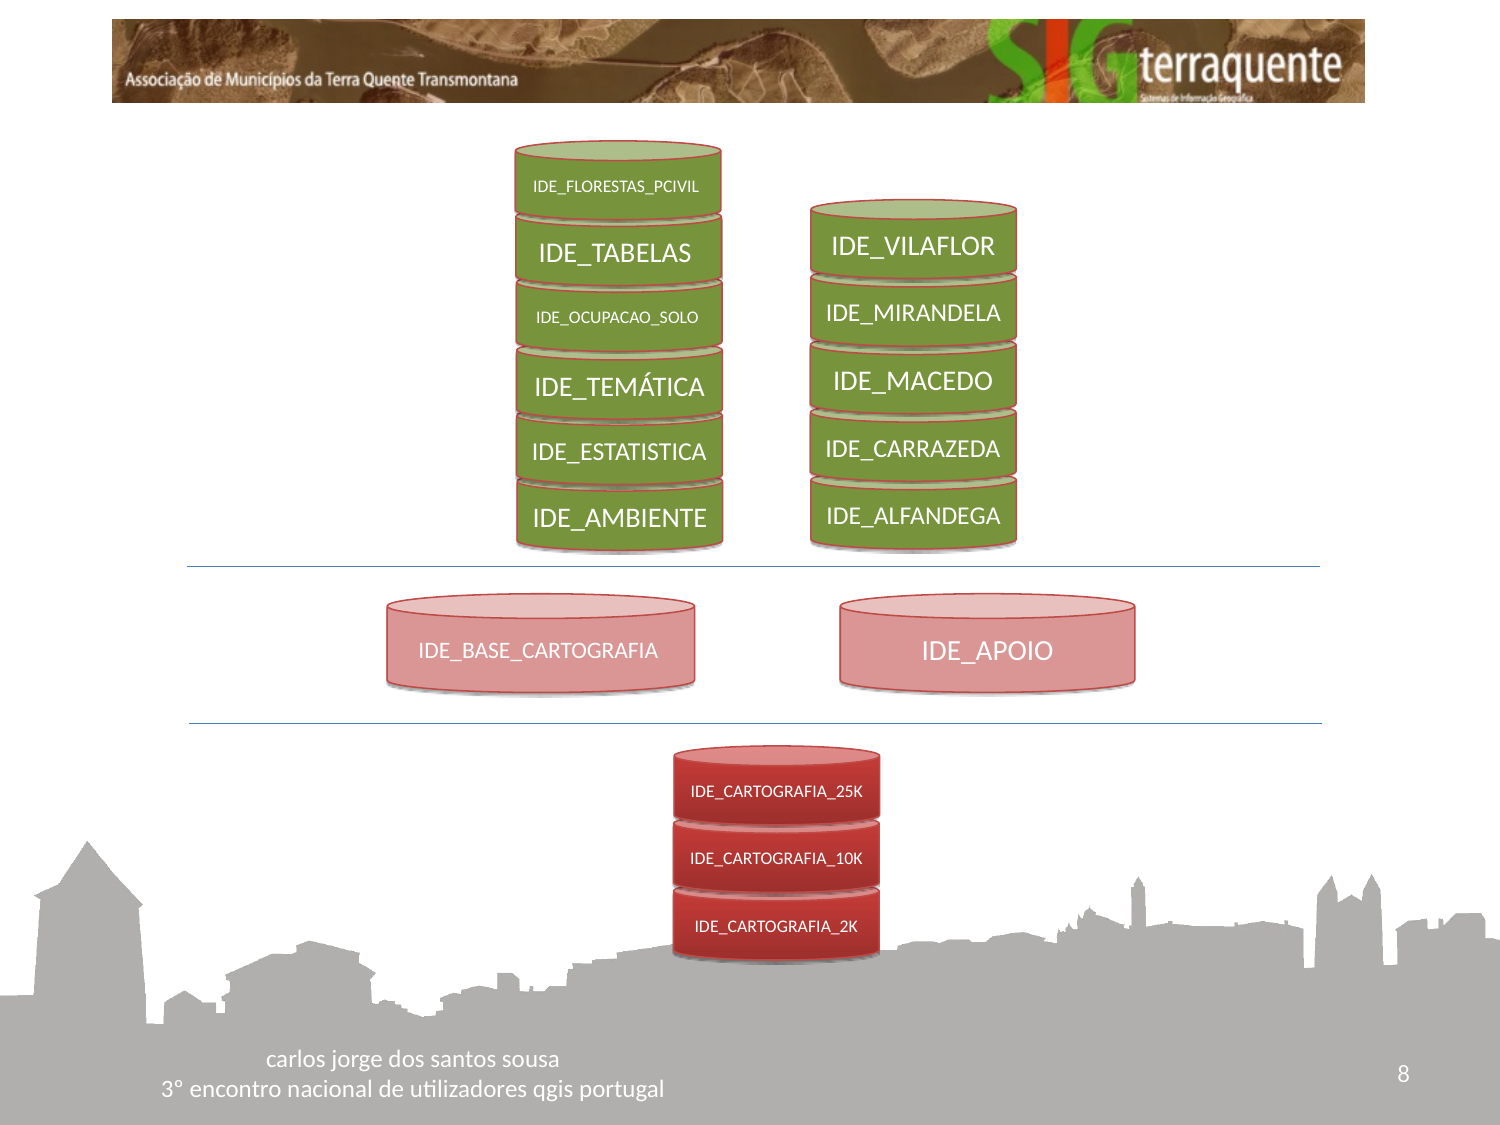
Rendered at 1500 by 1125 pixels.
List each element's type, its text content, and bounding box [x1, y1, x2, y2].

text_box IDE_MACEDO [810, 346, 1016, 414]
text_box <número> [1074, 1042, 1425, 1103]
text_box IDE_VILAFLOR [810, 210, 1017, 279]
text_box IDE_CARTOGRAFIA_2K [673, 892, 880, 961]
text_box IDE_CARTOGRAFIA_10K [673, 824, 880, 893]
picture [0, 810, 1500, 1125]
text_box IDE_BASE_CARTOGRAFIA [387, 607, 695, 693]
text_box IDE_CARTOGRAFIA_25K [674, 757, 880, 825]
text_box IDE_FLORESTAS_PCIVIL [515, 152, 721, 220]
text_box IDE_MIRANDELA [810, 278, 1017, 347]
text_box IDE_ALFANDEGA [810, 481, 1017, 549]
text_box IDE_TEMÁTICA [516, 351, 723, 420]
text_box IDE_AMBIENTE [517, 483, 723, 551]
text_box IDE_TABELAS [515, 217, 722, 286]
picture [112, 19, 1365, 103]
text_box carlos jorge dos santos sousa 3º encontro nacional de utilizadores qgis portugal [106, 1042, 721, 1103]
text_box IDE_OCUPACAO_SOLO [516, 283, 723, 352]
text_box IDE_CARRAZEDA [810, 414, 1016, 482]
text_box IDE_APOIO [840, 608, 1135, 693]
text_box IDE_ESTATISTICA [516, 416, 723, 485]
